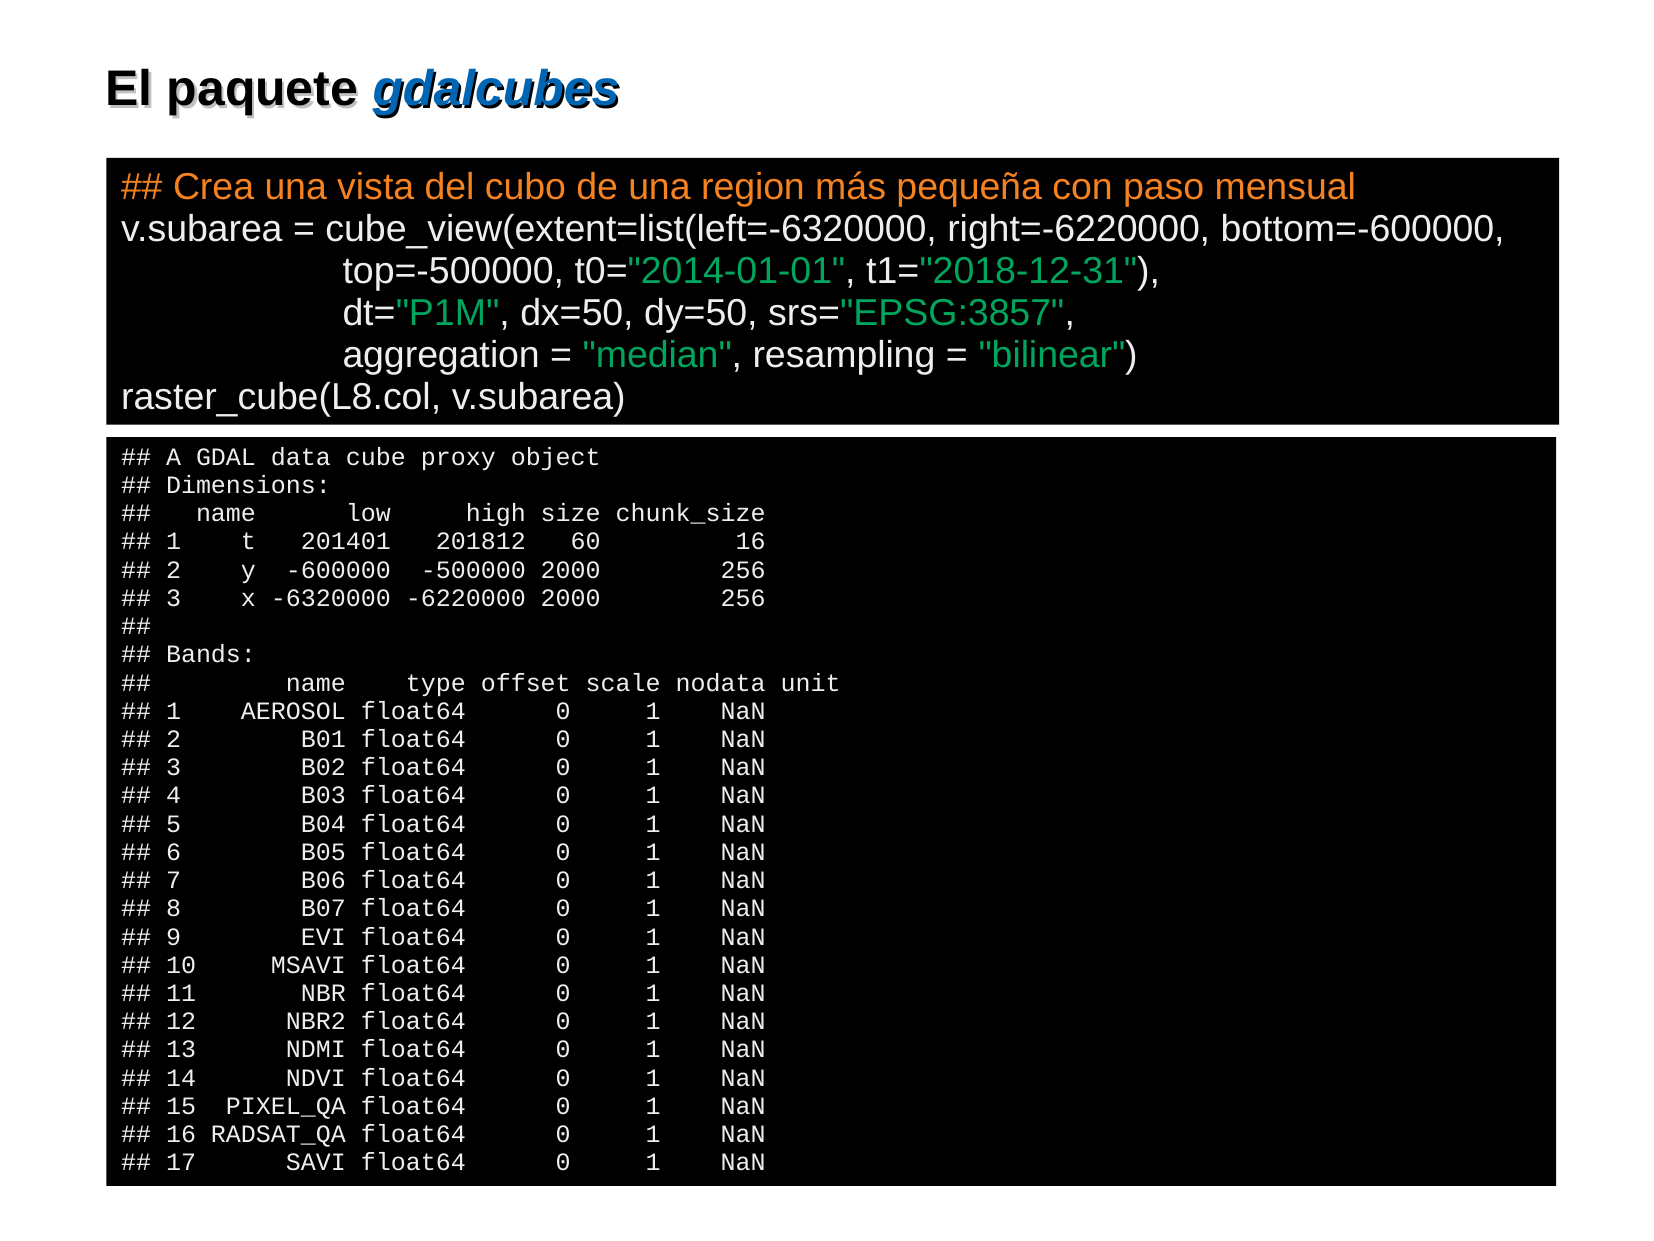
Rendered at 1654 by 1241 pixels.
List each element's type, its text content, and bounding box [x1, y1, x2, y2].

text_box ## A GDAL data cube proxy object ## Dimensions: ## name low high size chunk_size ## 1 t 201401 201812 60 16 ## 2 y -600000 -500000 2000 256 ## 3 x -6320000 -6220000 2000 256 ## ## Bands: ## name type offset scale nodata unit ## 1 AEROSOL float64 0 1 NaN ## 2 B01 float64 0 1 NaN ## 3 B02 float64 0 1 NaN ## 4 B03 float64 0 1 NaN ## 5 B04 float64 0 1 NaN ## 6 B05 float64 0 1 NaN ## 7 B06 float64 0 1 NaN ## 8 B07 float64 0 1 NaN ## 9 EVI float64 0 1 NaN ## 10 MSAVI float64 0 1 NaN ## 11 NBR float64 0 1 NaN ## 12 NBR2 float64 0 1 NaN ## 13 NDMI float64 0 1 NaN ## 14 NDVI float64 0 1 NaN ## 15 PIXEL_QA float64 0 1 NaN ## 16 RADSAT_QA float64 0 1 NaN ## 17 SAVI float64 0 1 NaN [106, 437, 1557, 1186]
text_box ## Crea una vista del cubo de una region más pequeña con paso mensual v.subarea = cube_view(extent=list(left=-6320000, right=-6220000, bottom=-600000, top=-500000, t0="2014-01-01", t1="2018-12-31"), dt="P1M", dx=50, dy=50, srs="EPSG:3857", aggregation = "median", resampling = "bilinear") raster_cube(L8.col, v.subarea) [106, 157, 1560, 425]
text_box El paquete gdalcubes [90, 53, 685, 134]
